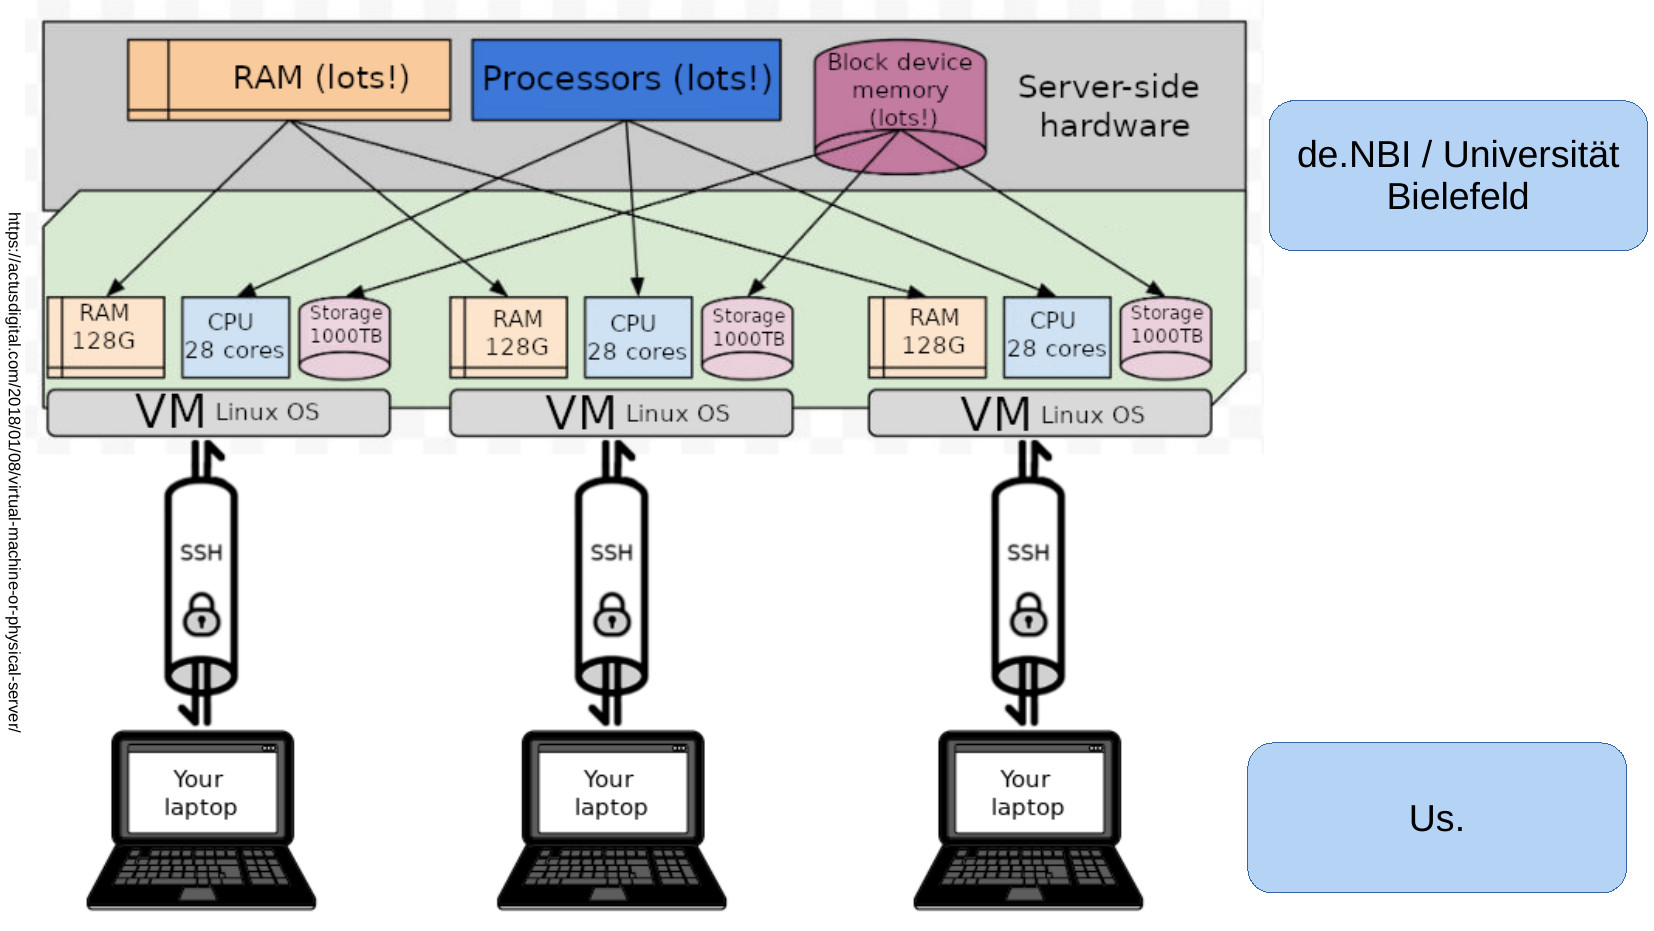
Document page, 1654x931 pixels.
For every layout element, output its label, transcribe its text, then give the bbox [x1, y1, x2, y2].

picture [25, 0, 1264, 919]
text_box Us. [1247, 742, 1627, 893]
text_box de.NBI / Universität Bielefeld [1269, 100, 1648, 251]
text_box https://actusdigital.com/2018/01/08/virtual-machine-or-physical-server/ [0, 197, 25, 788]
